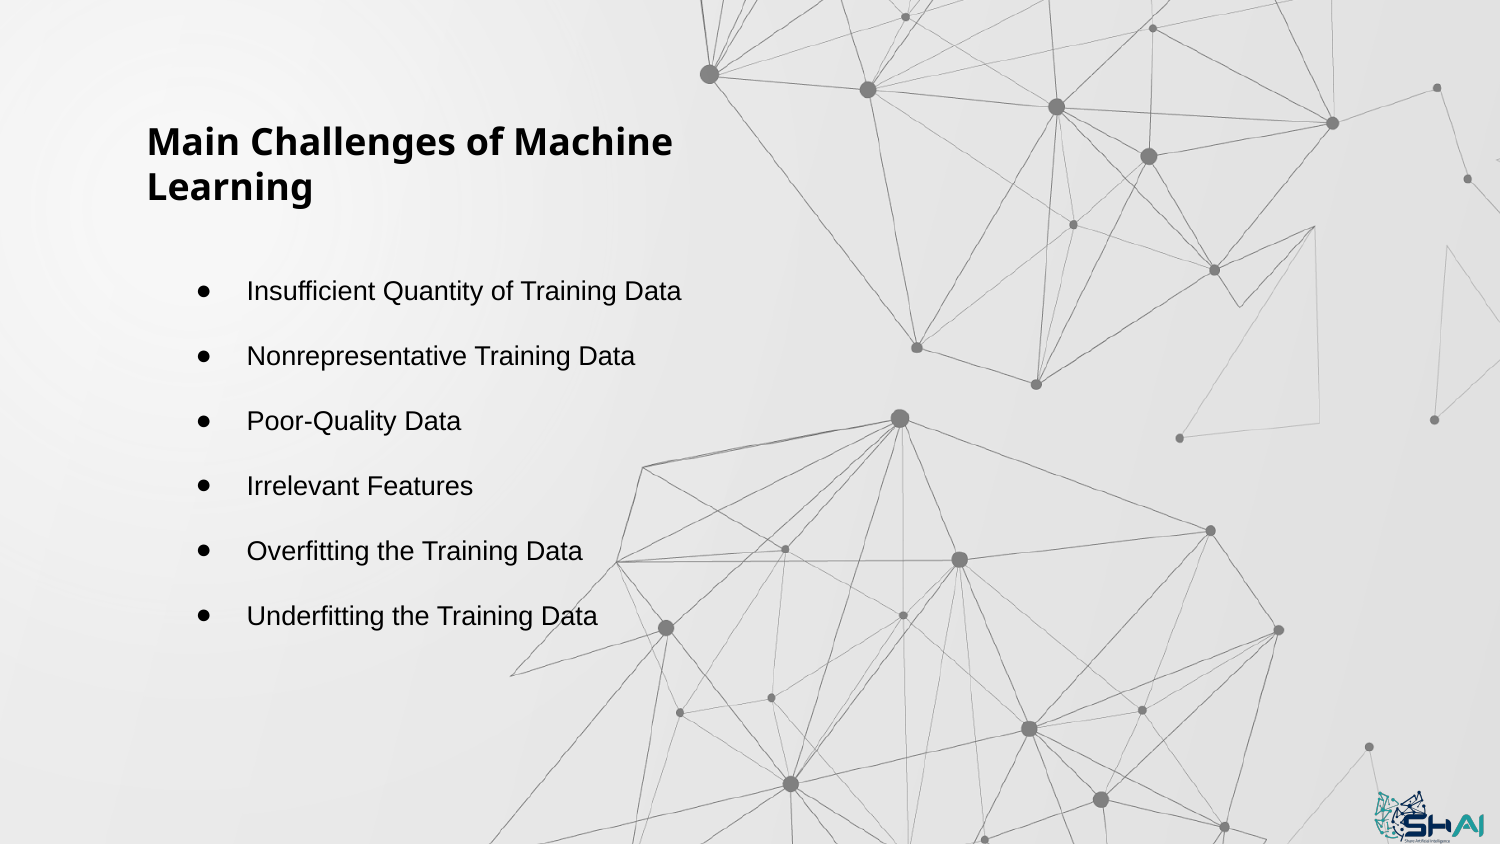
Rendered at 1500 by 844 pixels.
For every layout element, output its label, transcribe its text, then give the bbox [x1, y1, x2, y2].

text_box Insufficient Quantity of Training Data Nonrepresentative Training Data Poor-Quality Data Irrelevant Features Overfitting the Training Data Underfitting the Training Data [156, 226, 748, 646]
picture [0, 0, 1500, 844]
text_box Main Challenges of Machine Learning [131, 103, 748, 224]
